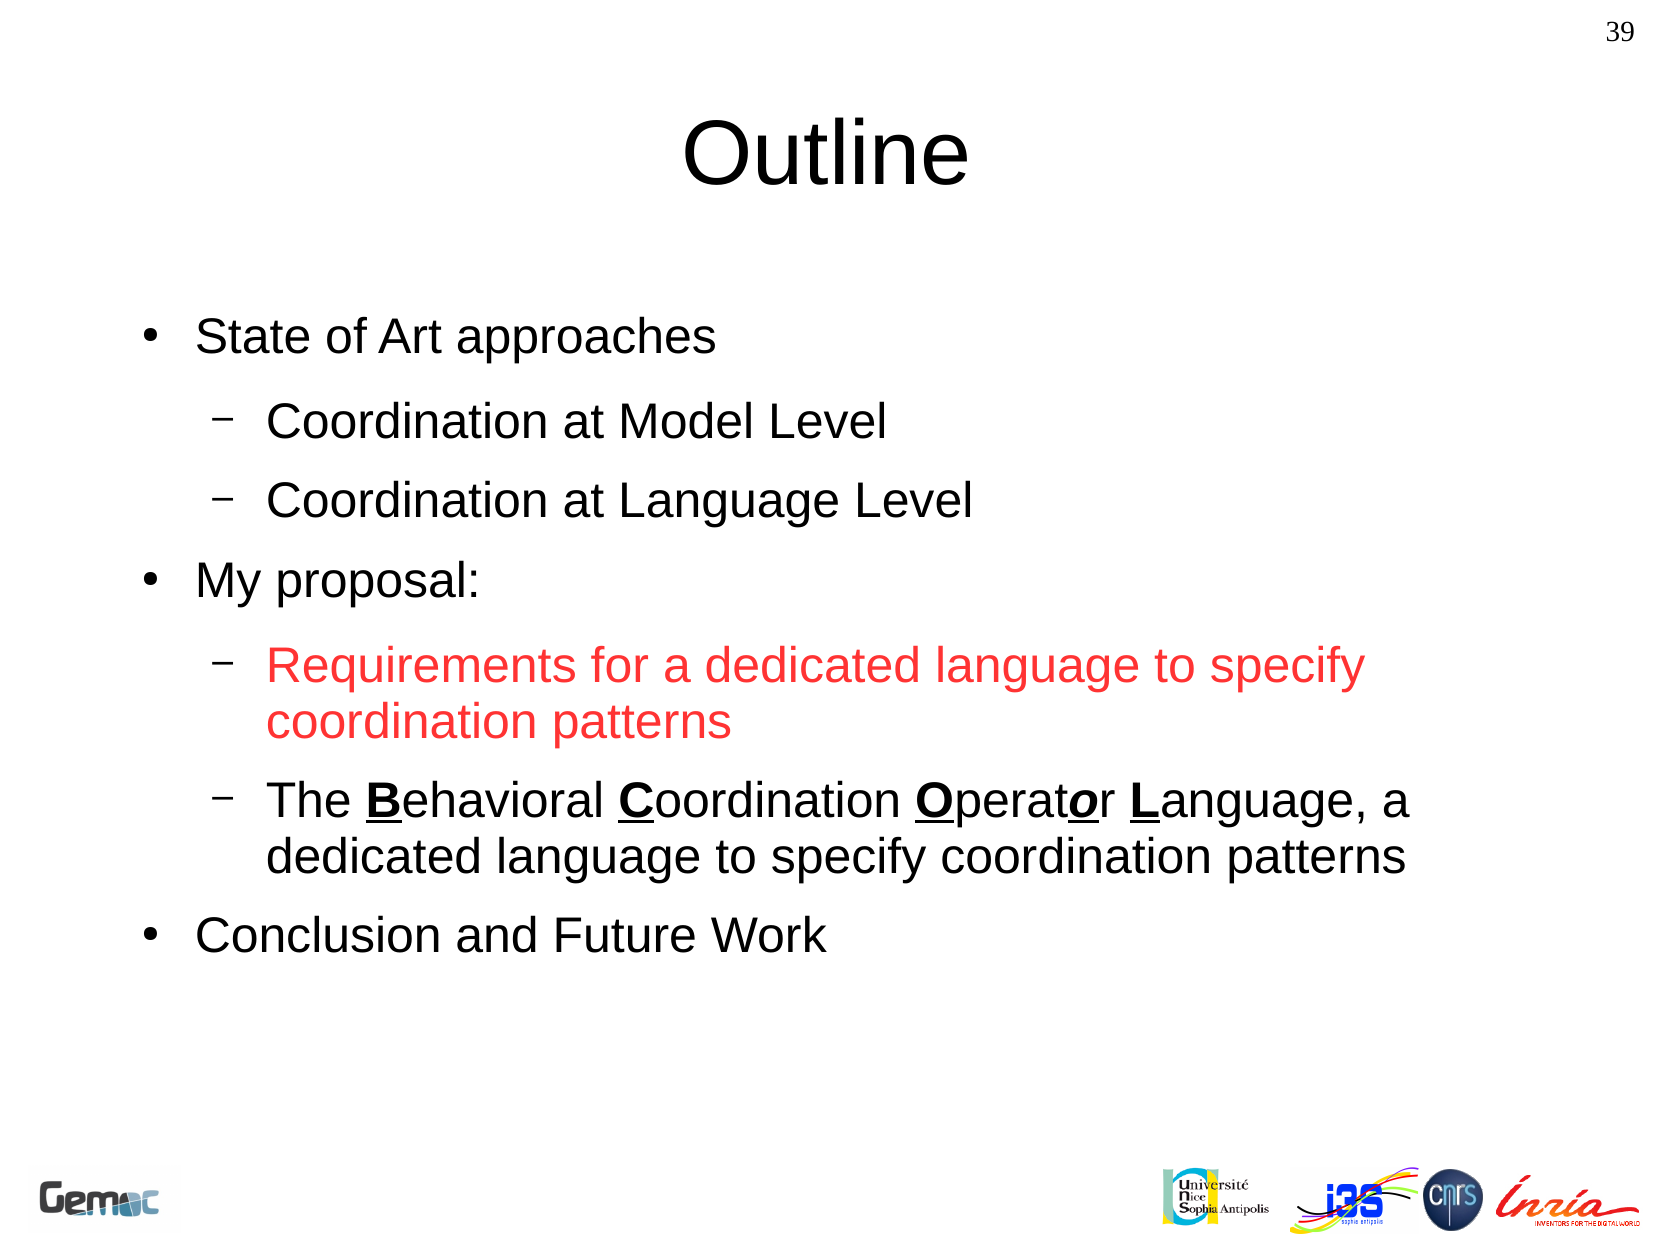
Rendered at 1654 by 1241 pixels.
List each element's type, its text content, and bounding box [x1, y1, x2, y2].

title Outline [82, 49, 1571, 257]
picture [1137, 1150, 1647, 1241]
list State of Art approaches Coordination at Model Level Coordination at Language Level My proposal: Requirements for a dedicated language to specify coordination patterns The Behavioral Coordination Operator Language, a dedicated language to specify coordination patterns Conclusion and Future Work [124, 307, 1580, 1028]
